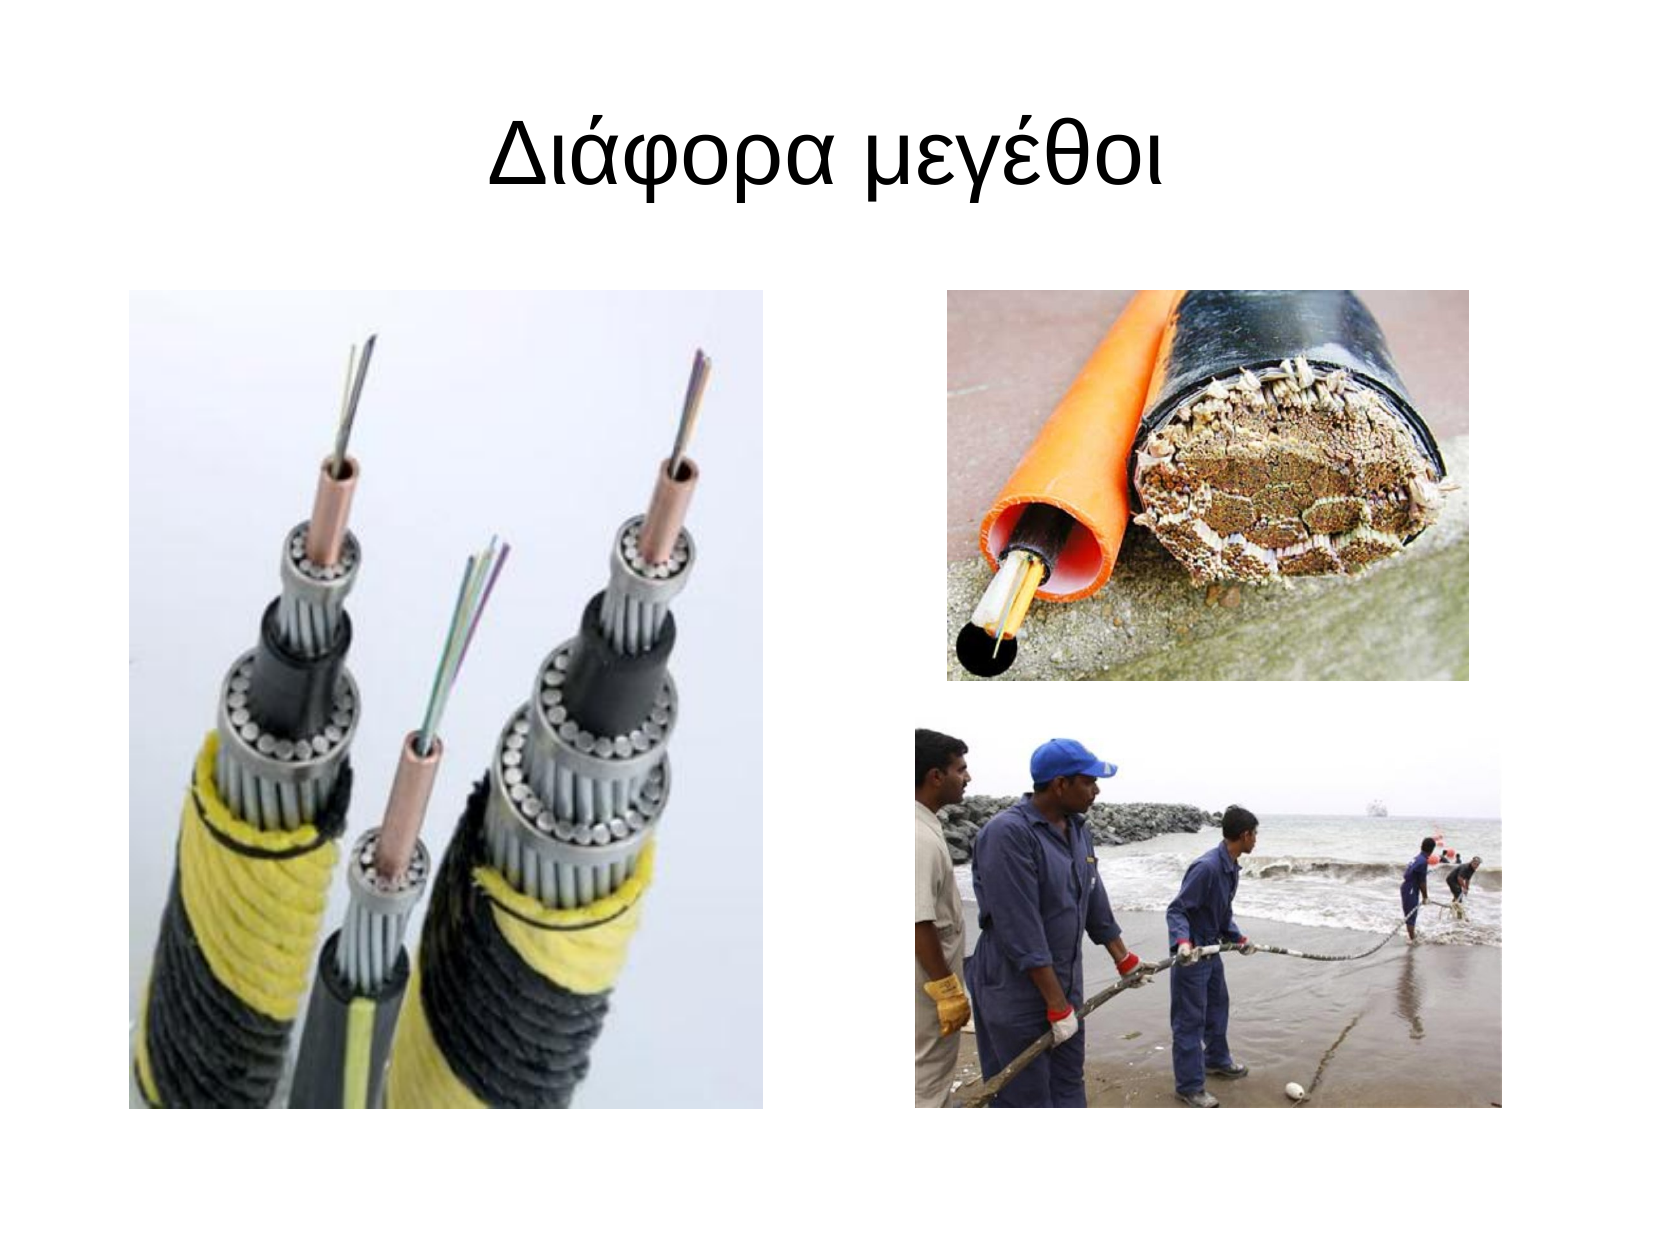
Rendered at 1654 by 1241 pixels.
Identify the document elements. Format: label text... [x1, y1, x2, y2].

picture [947, 290, 1469, 681]
picture [129, 290, 763, 1109]
title Διάφορα μεγέθοι [82, 49, 1571, 257]
picture [915, 717, 1502, 1109]
